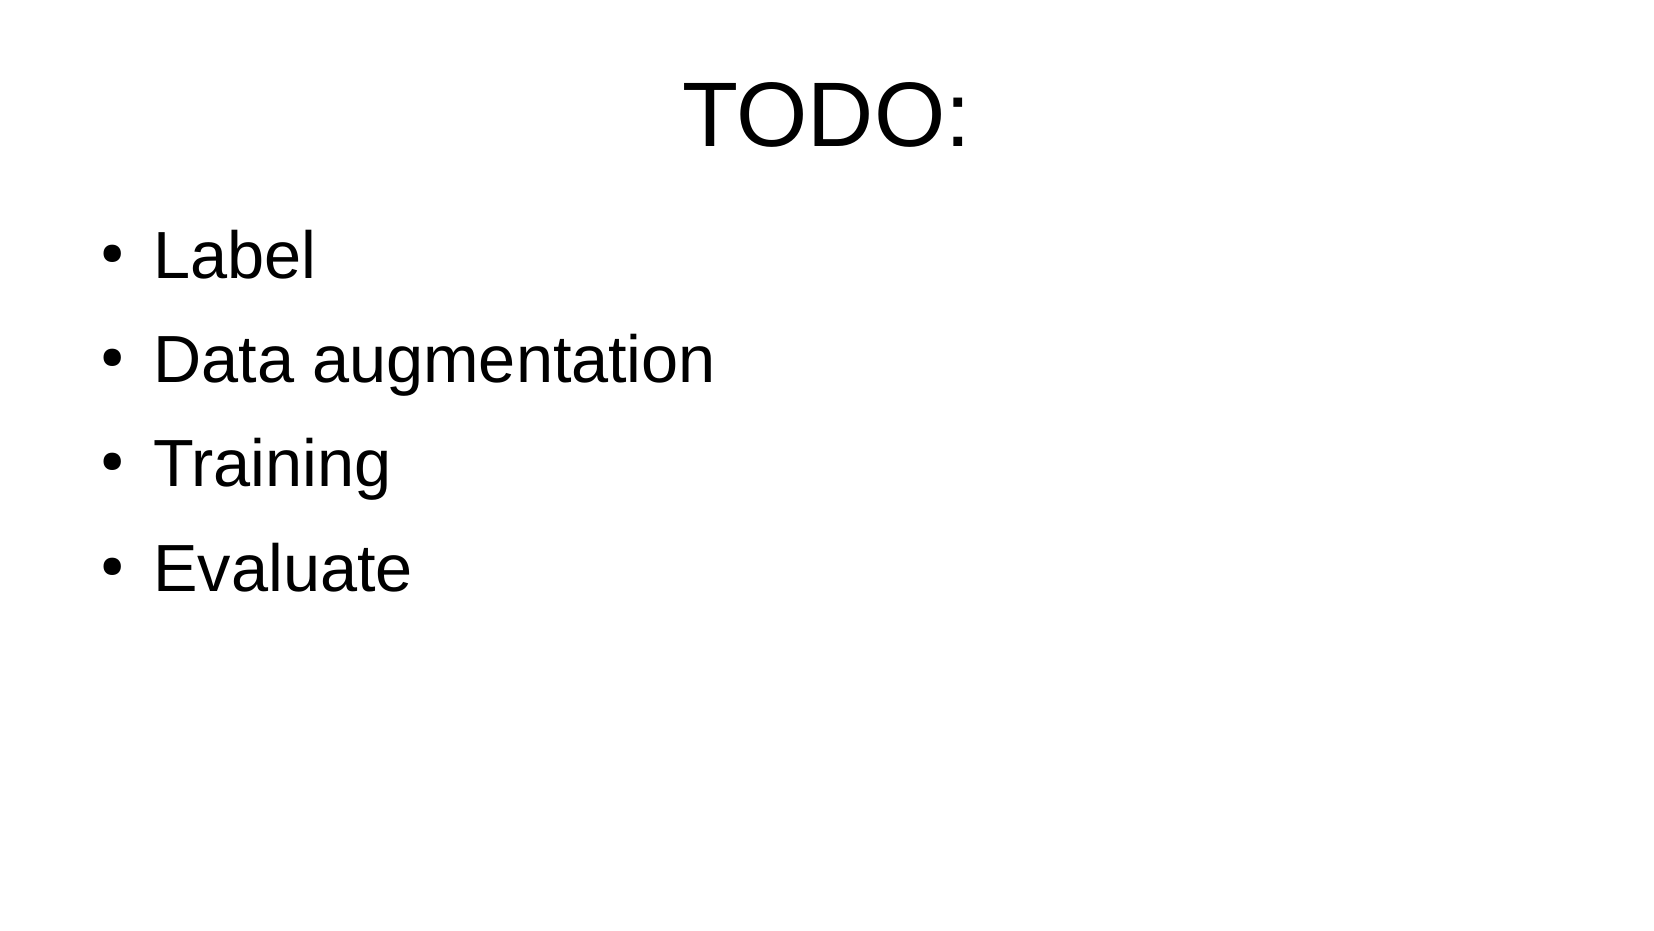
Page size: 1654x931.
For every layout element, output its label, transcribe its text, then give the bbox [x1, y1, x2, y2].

title TODO: [82, 37, 1571, 193]
list Label Data augmentation Training Evaluate [82, 217, 1291, 758]
